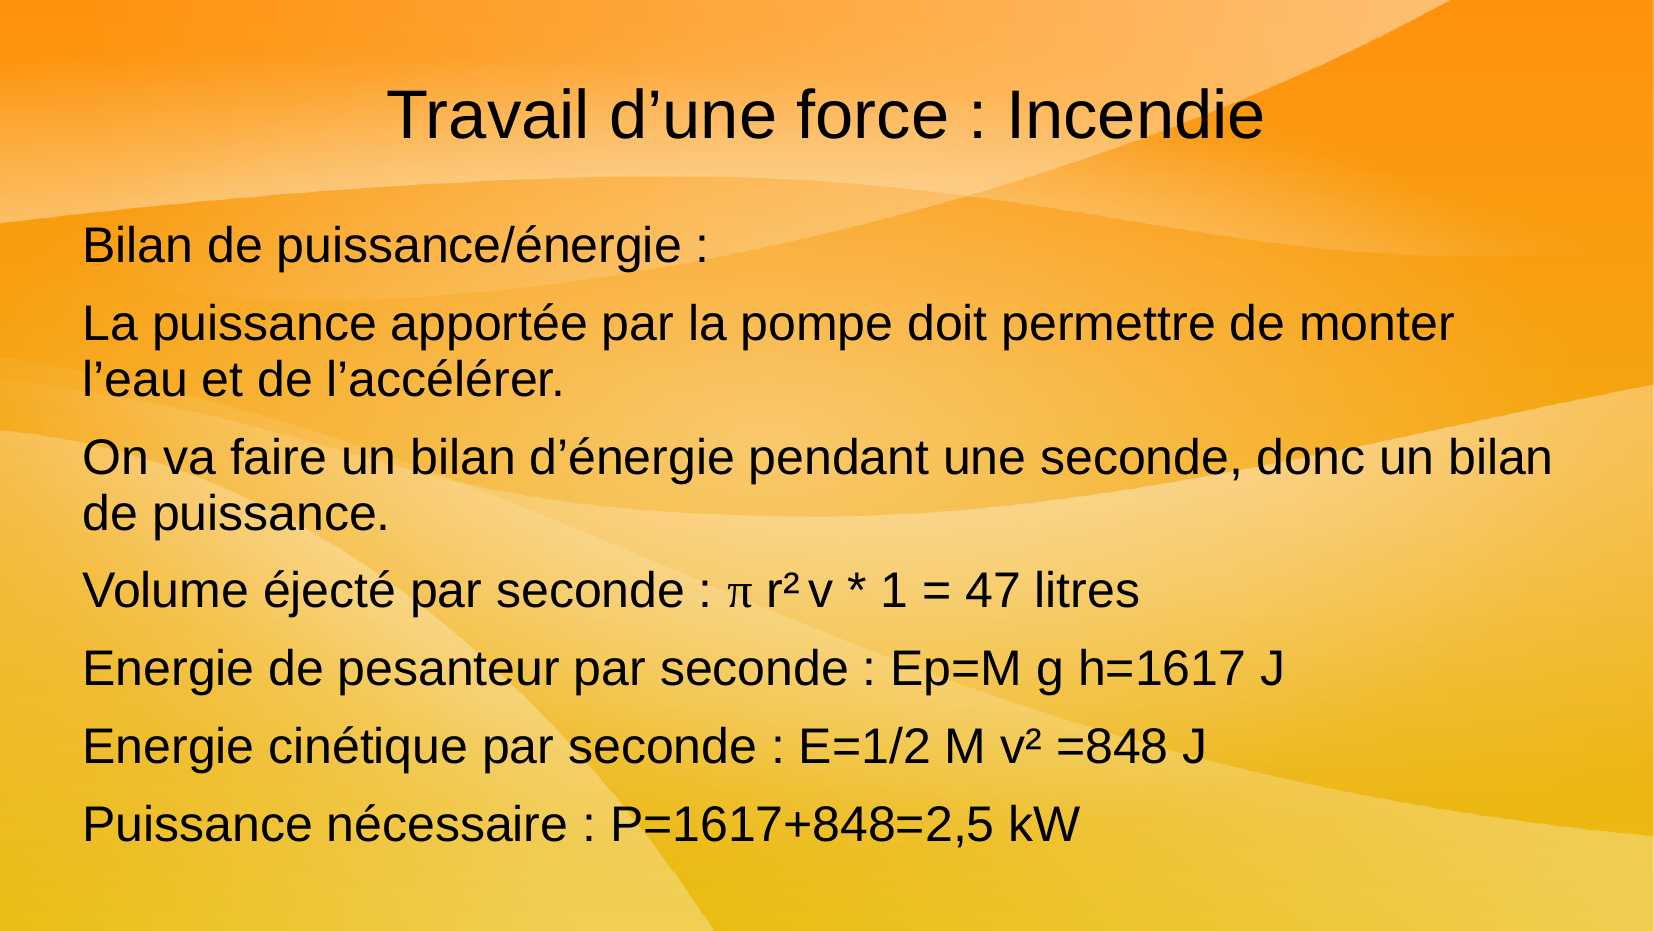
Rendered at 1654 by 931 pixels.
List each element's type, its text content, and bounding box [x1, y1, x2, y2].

list Bilan de puissance/énergie : La puissance apportée par la pompe doit permettre de monter l’eau et de l’accélérer. On va faire un bilan d’énergie pendant une seconde, donc un bilan de puissance. Volume éjecté par seconde : π r² v * 1 = 47 litres Energie de pesanteur par seconde : Ep=M g h=1617 J Energie cinétique par seconde : E=1/2 M v² =848 J Puissance nécessaire : P=1617+848=2,5 kW [82, 217, 1571, 916]
title Travail d’une force : Incendie [82, 37, 1571, 193]
picture [0, 0, 1654, 931]
